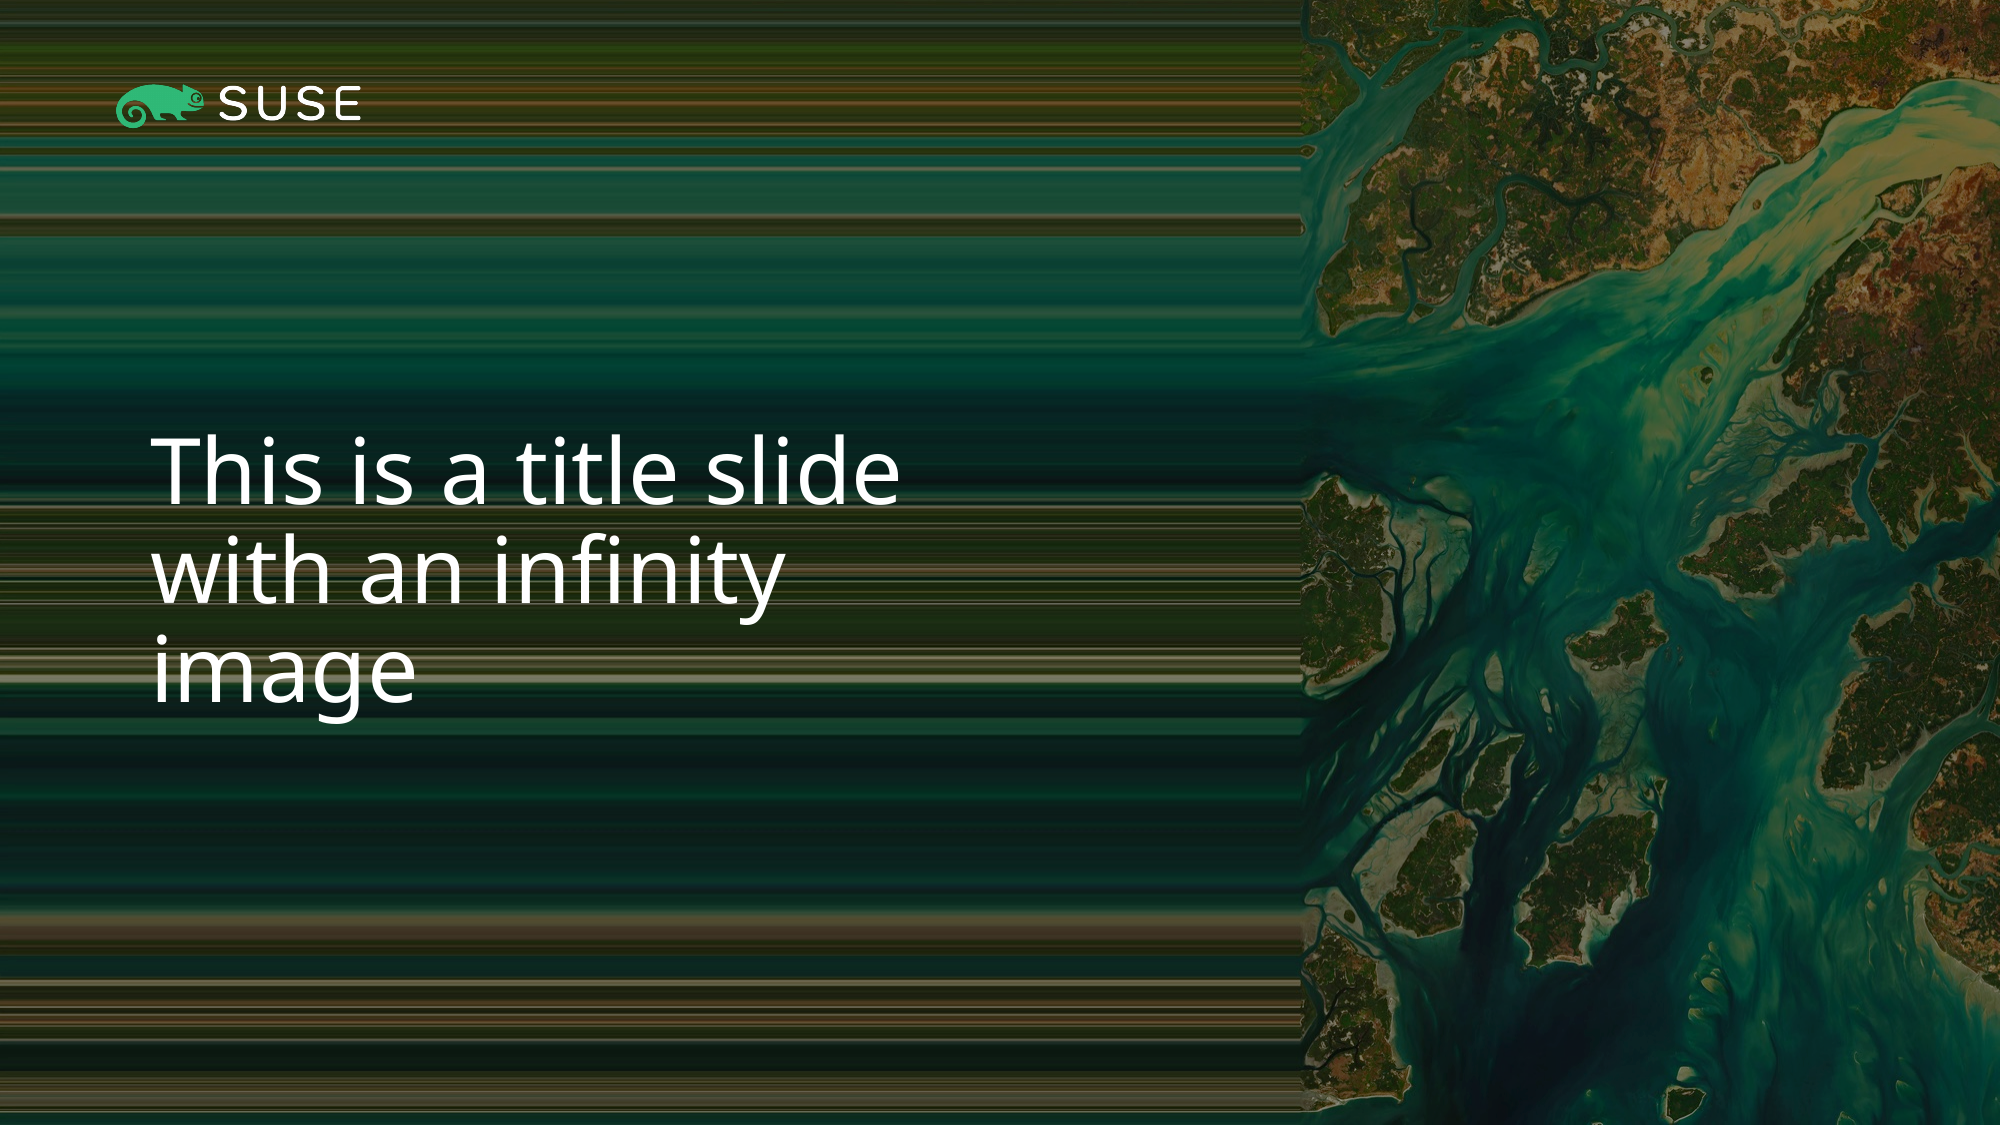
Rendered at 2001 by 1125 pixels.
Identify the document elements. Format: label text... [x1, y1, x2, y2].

list This is a title slide with an infinity image [150, 419, 1063, 722]
picture [0, 0, 2000, 1125]
